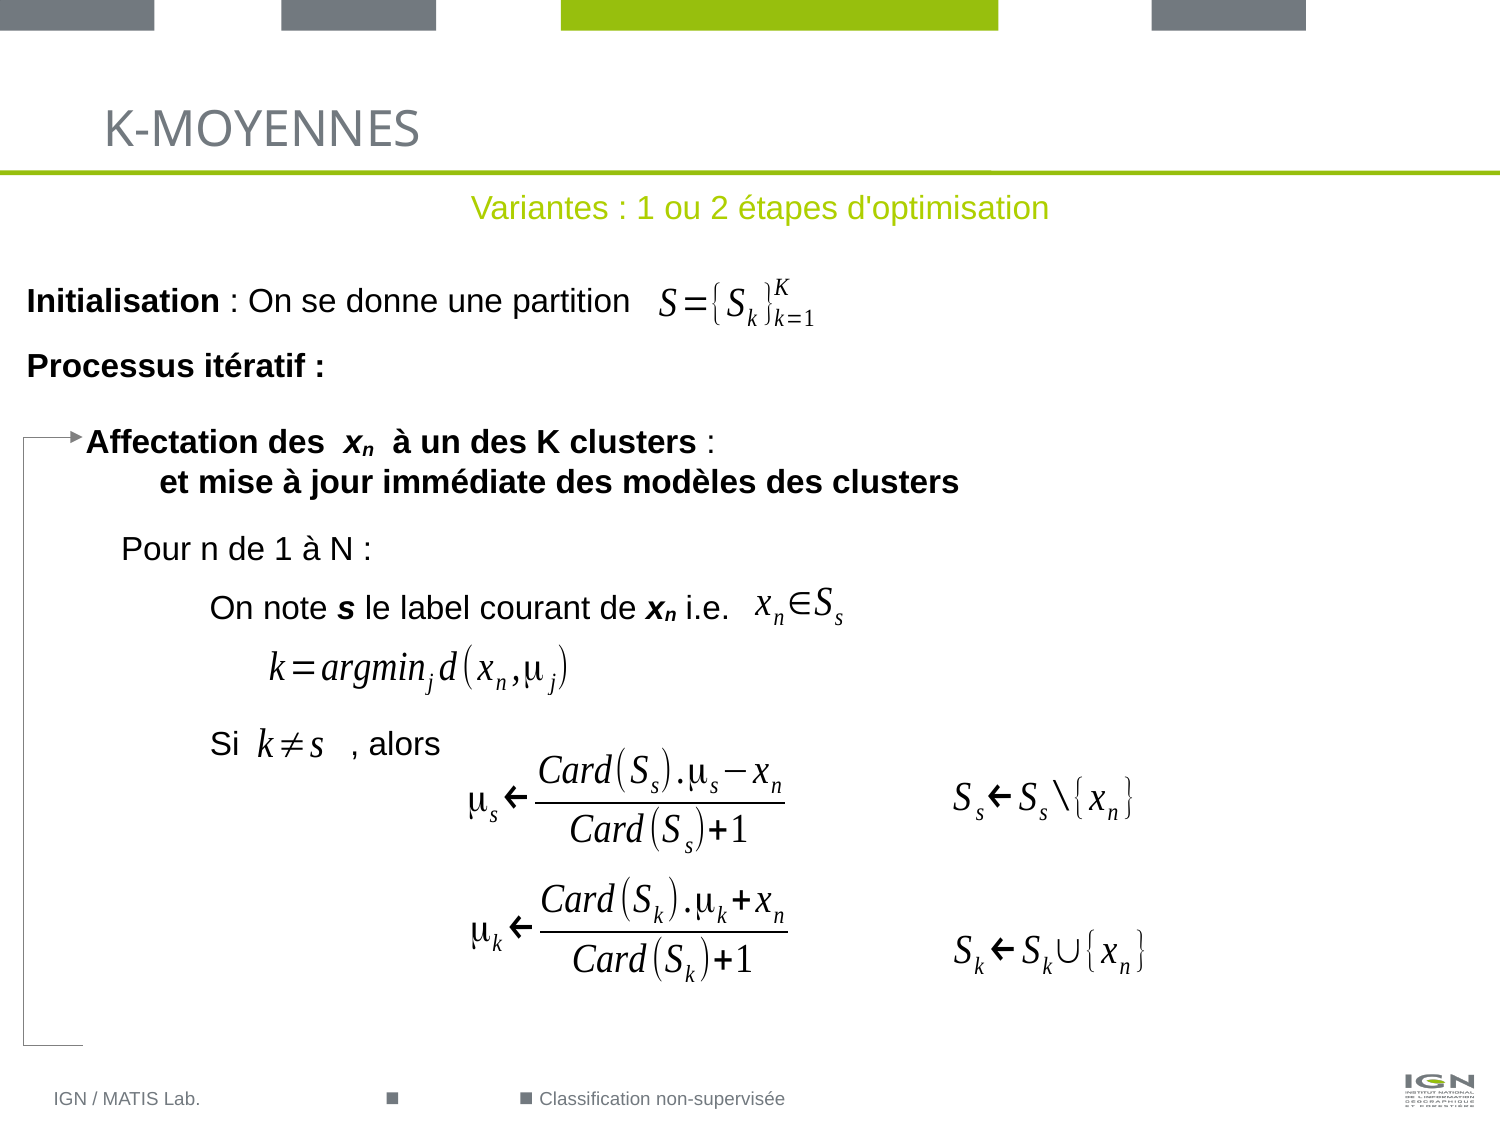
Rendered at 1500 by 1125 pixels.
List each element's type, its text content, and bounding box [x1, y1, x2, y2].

text_box Pour n de 1 à N : [106, 519, 397, 572]
chart [460, 874, 798, 987]
text_box IGN / MATIS Lab. [39, 1067, 360, 1125]
text_box Classification non-supervisée [524, 1067, 875, 1125]
text_box Affectation des xn à un des K clusters : et mise à jour immédiate des modèles des clusters [70, 413, 1453, 502]
text_box On note s le label courant de xn i.e. [194, 578, 764, 642]
chart [649, 272, 824, 331]
text_box Initialisation : On se donne une partition [11, 271, 927, 366]
chart [457, 744, 796, 858]
text_box Variantes : 1 ou 2 étapes d'optimisation [456, 179, 1066, 232]
text_box K-MOYENNES [53, 80, 1425, 173]
chart [248, 720, 333, 768]
text_box Processus itératif : [11, 336, 396, 431]
picture [1404, 1074, 1475, 1108]
chart [944, 774, 1146, 827]
chart [259, 641, 579, 695]
chart [944, 927, 1158, 981]
chart [744, 578, 854, 632]
text_box Si , alors [194, 714, 484, 767]
